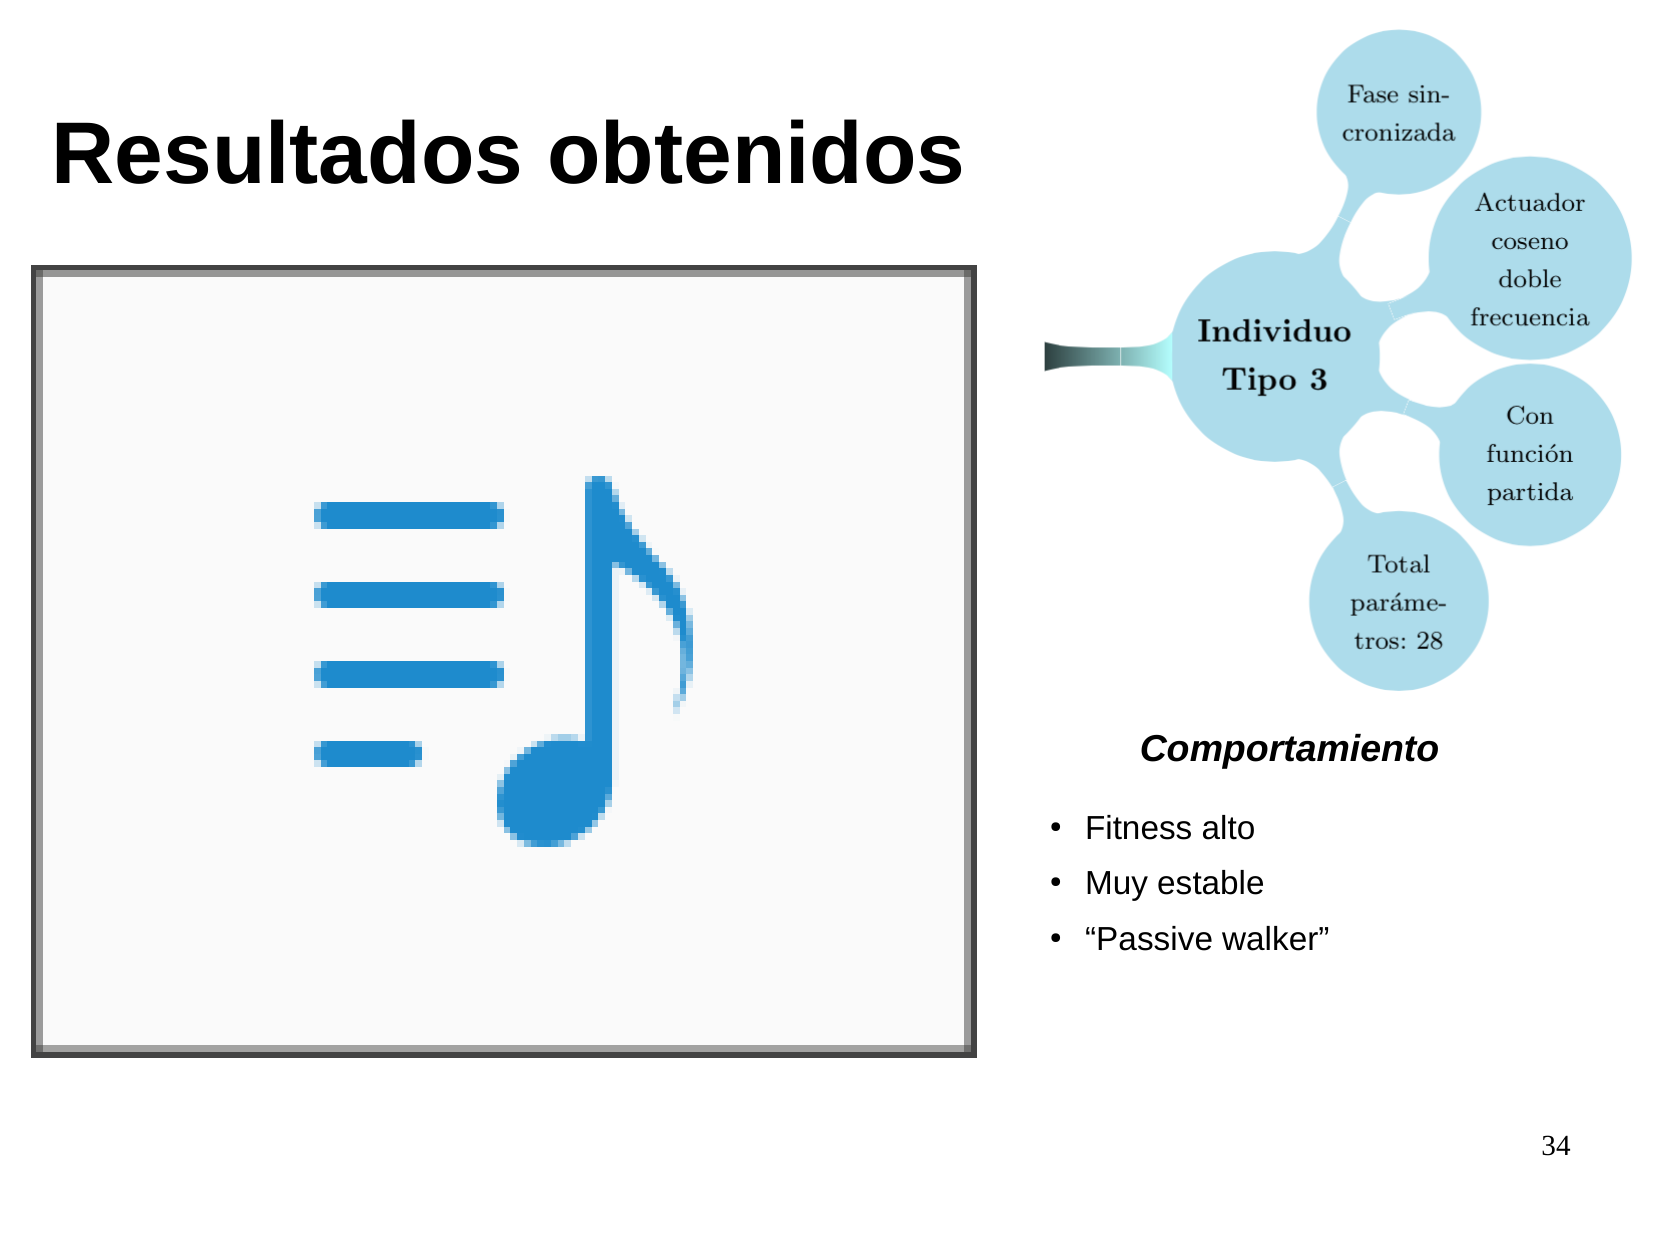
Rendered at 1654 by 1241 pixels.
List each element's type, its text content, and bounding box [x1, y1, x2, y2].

text_box [30, 264, 1246, 1060]
title Resultados obtenidos [17, 49, 1001, 257]
text_box Comportamiento [1125, 720, 1531, 777]
picture [1044, 15, 1652, 706]
text_box Fitness alto Muy estable “Passive walker” [1035, 783, 1486, 948]
